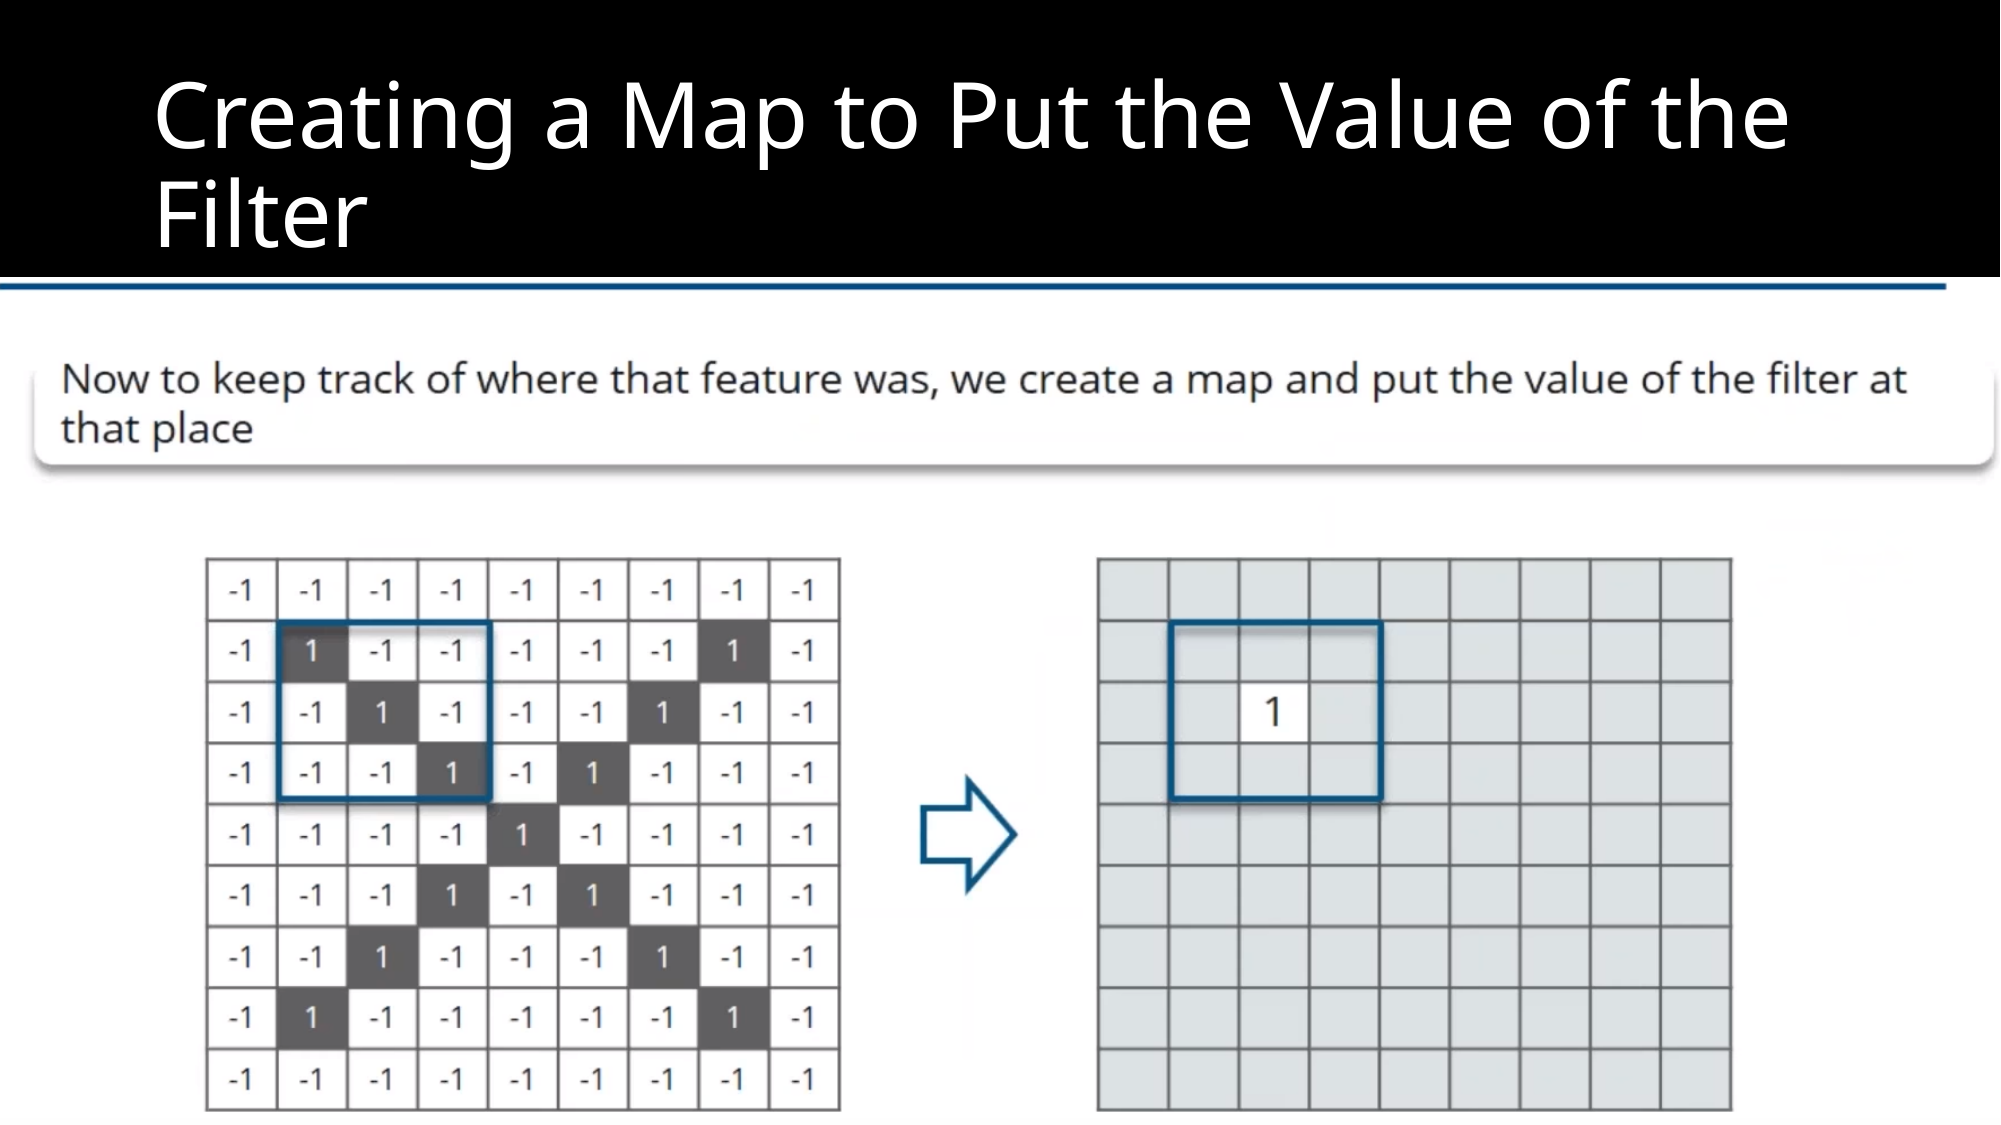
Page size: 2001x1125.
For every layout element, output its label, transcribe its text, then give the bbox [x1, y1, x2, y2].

text_box Creating a Map to Put the Value of the Filter [137, 59, 1863, 278]
picture [0, 277, 2000, 1125]
